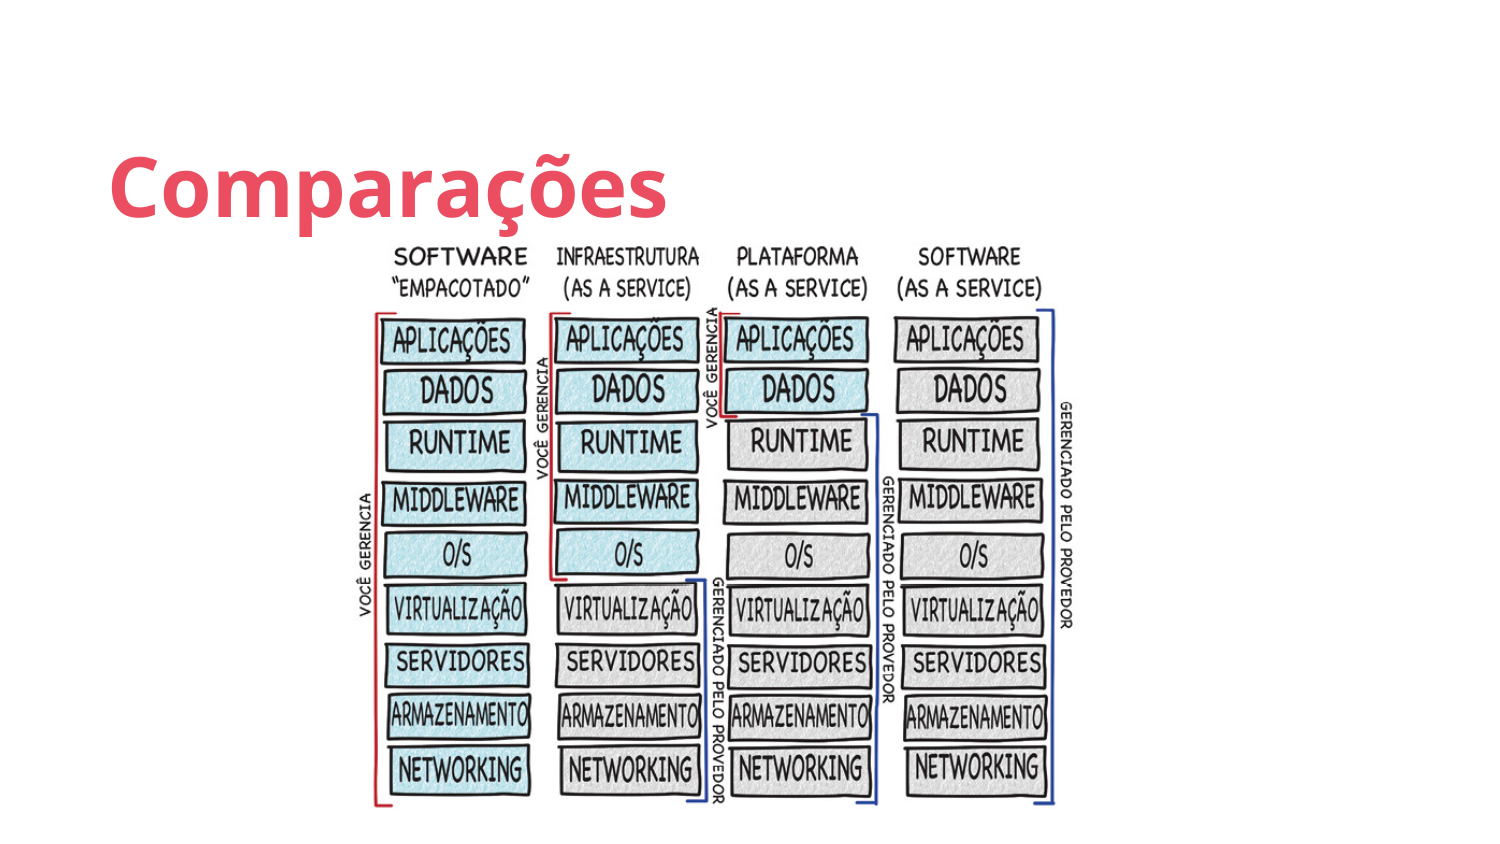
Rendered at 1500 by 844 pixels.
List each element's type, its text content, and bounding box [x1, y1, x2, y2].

picture [337, 242, 1090, 812]
text_box Comparações [92, 104, 1408, 243]
